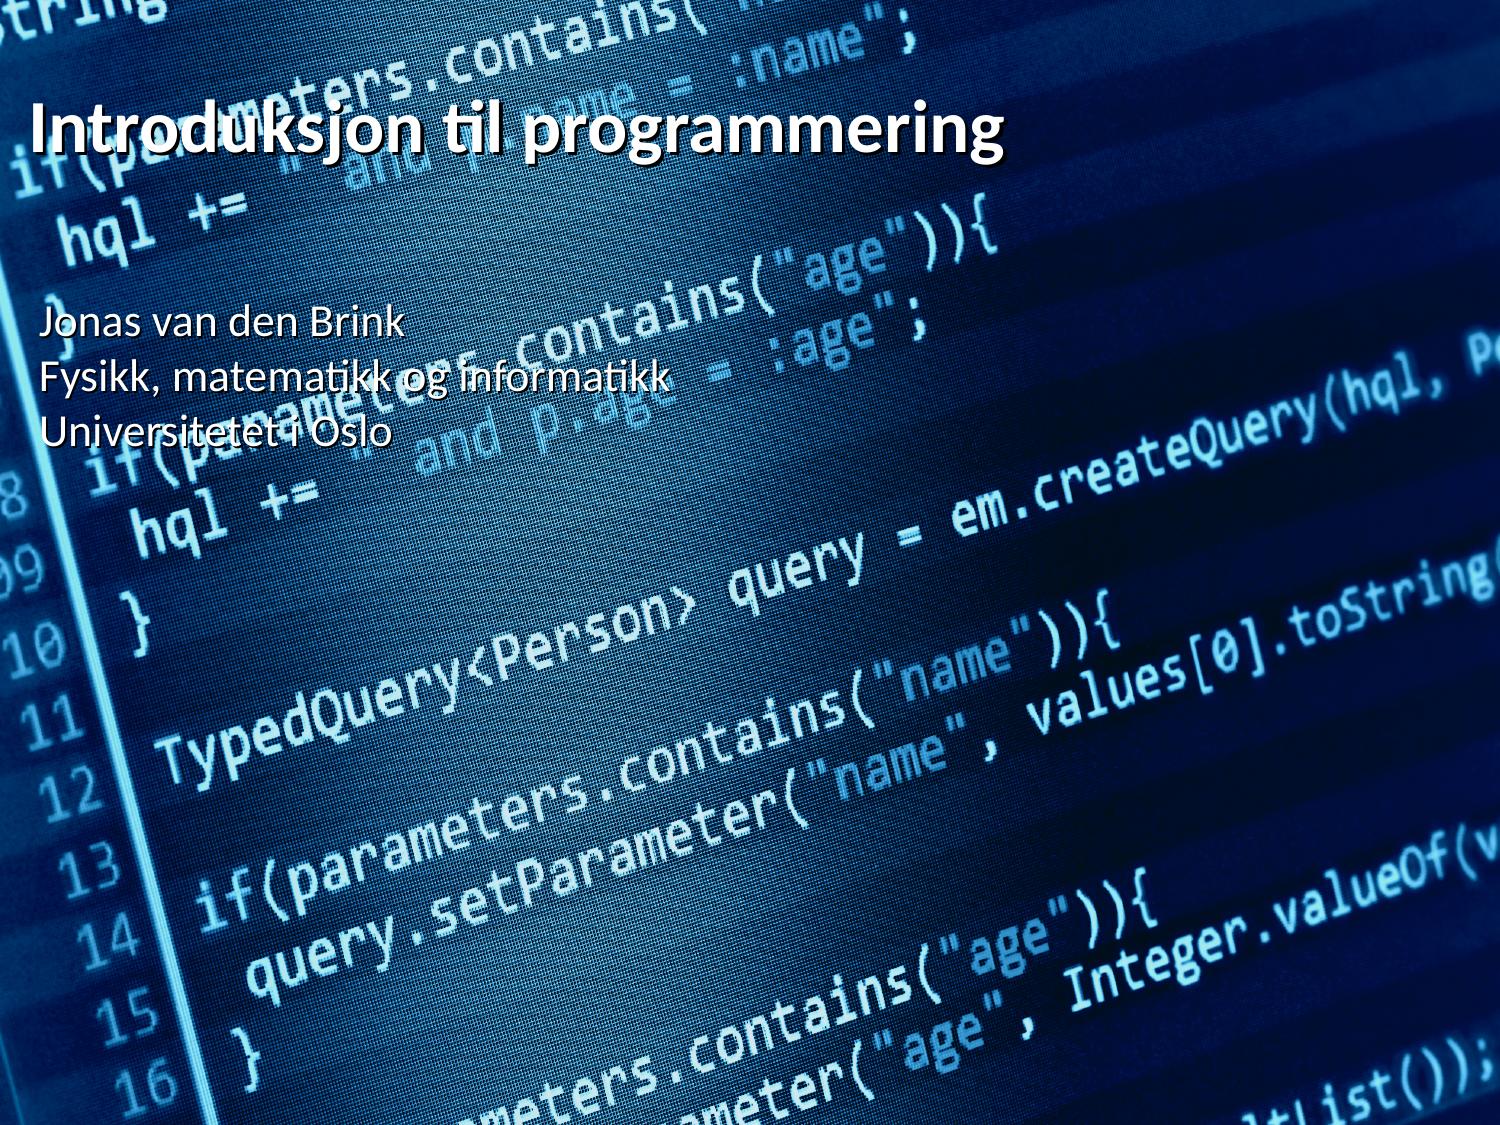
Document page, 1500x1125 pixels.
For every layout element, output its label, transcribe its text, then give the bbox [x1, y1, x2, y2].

text_box Introduksjon til programmering [13, 70, 1495, 267]
text_box Jonas van den Brink Fysikk, matematikk og informatikk Universitetet i Oslo [24, 283, 918, 512]
picture [0, 0, 1500, 1125]
